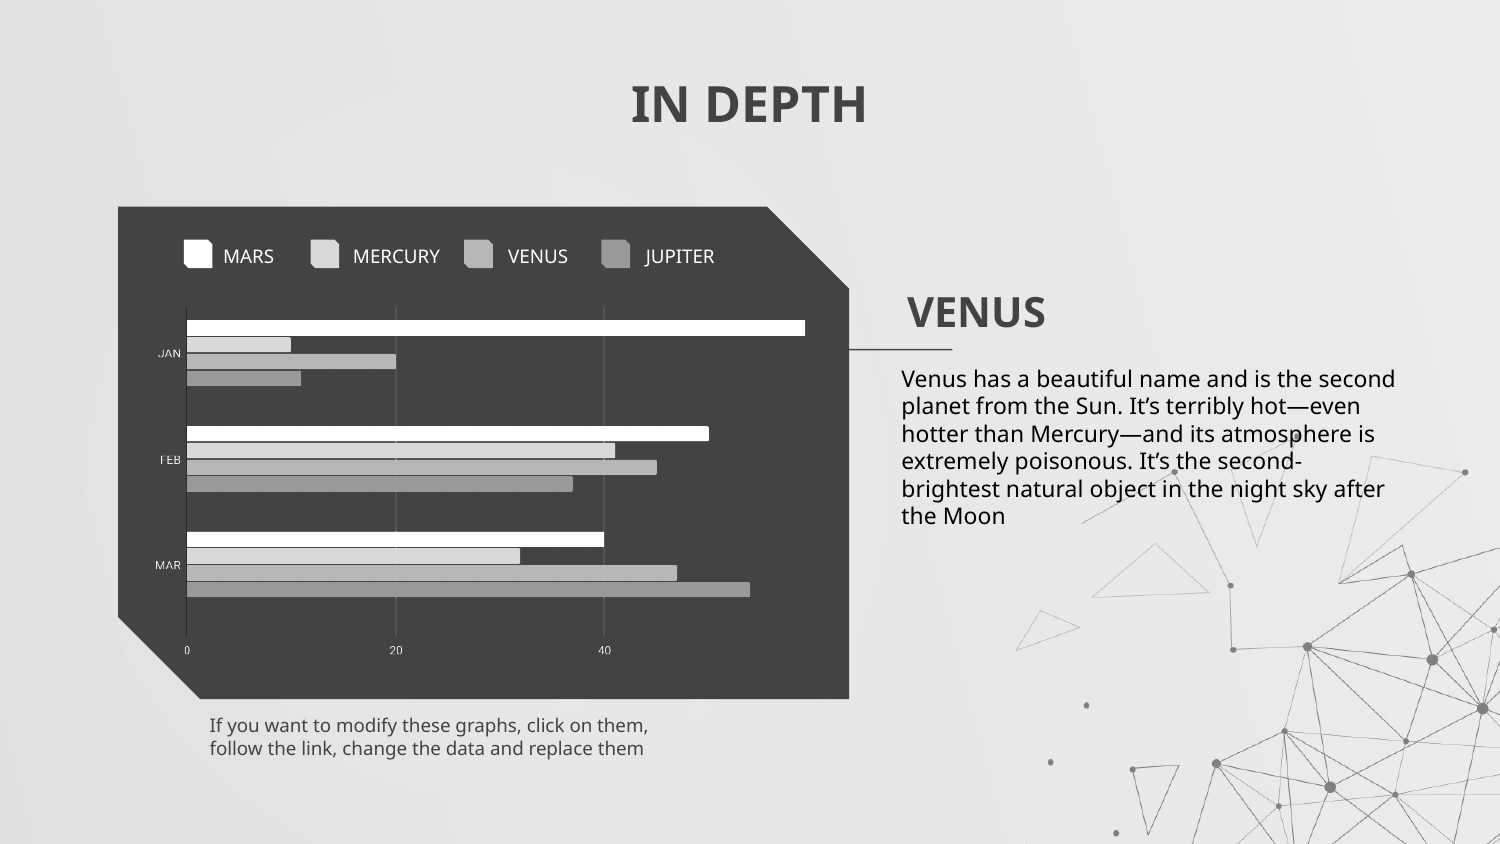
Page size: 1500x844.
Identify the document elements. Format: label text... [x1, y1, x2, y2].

text_box MERCURY [337, 230, 493, 282]
text_box [118, 206, 850, 700]
title IN DEPTH [322, 57, 1178, 214]
text_box MARS [208, 230, 337, 282]
text_box VENUS [493, 230, 630, 282]
picture [0, 0, 1500, 844]
text_box VENUS [892, 245, 1208, 351]
text_box JUPITER [630, 230, 787, 282]
text_box Venus has a beautiful name and is the second planet from the Sun. It’s terribly hot—even hotter than Mercury—and its atmosphere is extremely poisonous. It’s the second-brightest natural object in the night sky after the Moon [886, 349, 1416, 585]
text_box If you want to modify these graphs, click on them, follow the link, change the data and replace them [194, 707, 665, 760]
